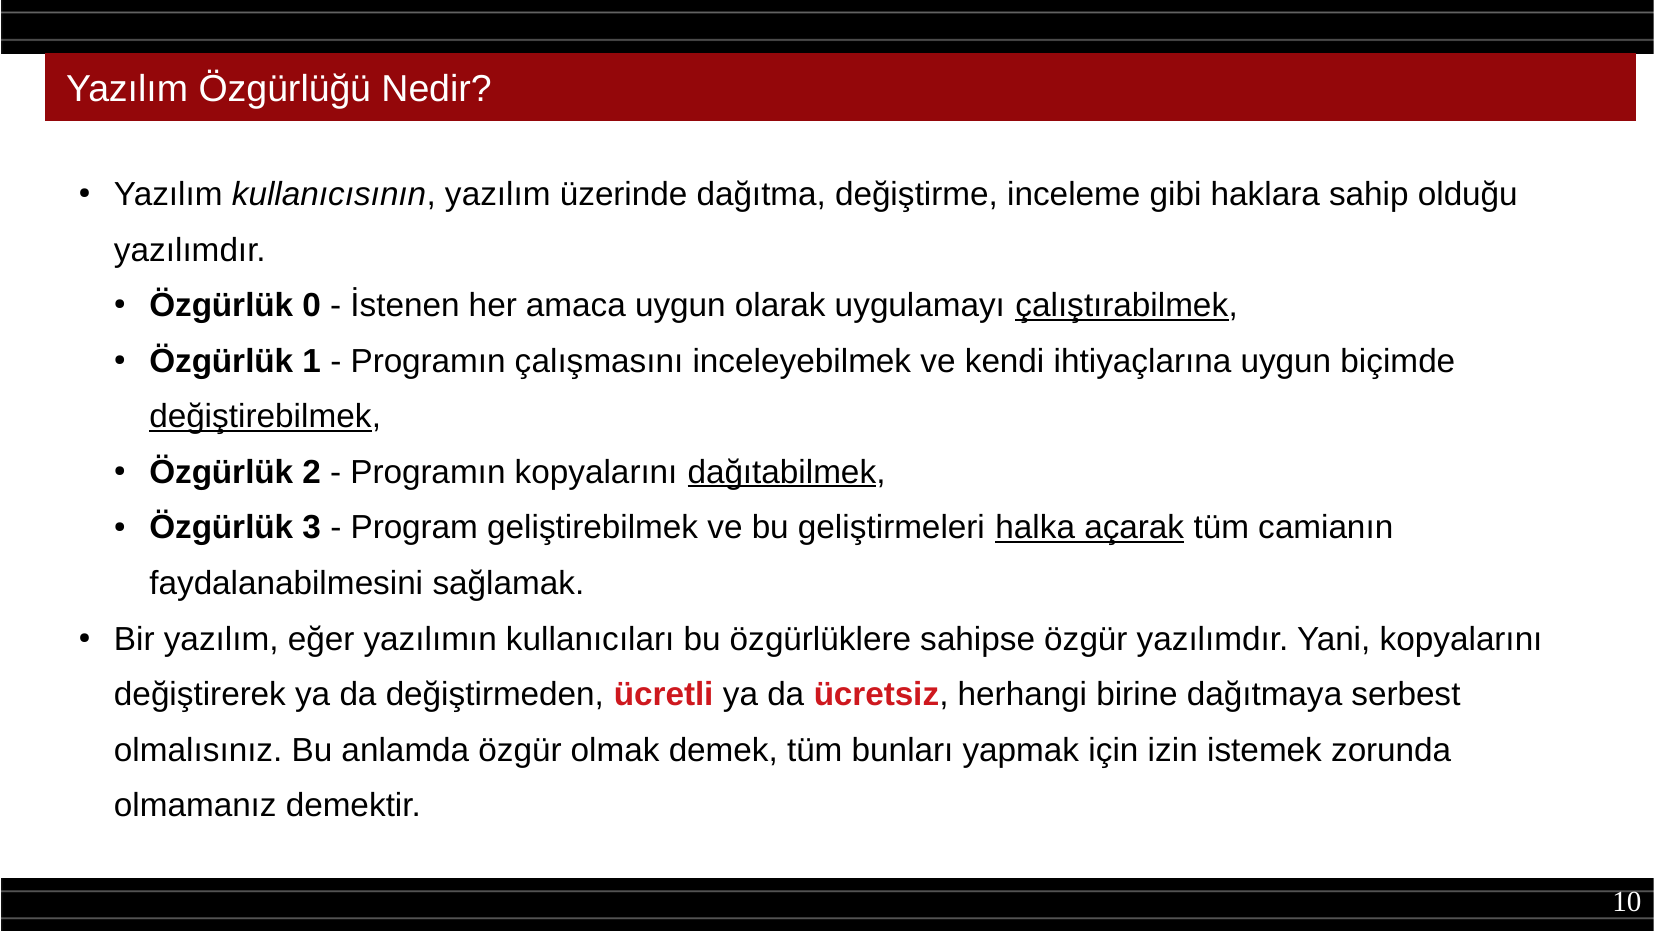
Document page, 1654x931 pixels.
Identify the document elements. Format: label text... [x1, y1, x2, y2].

text_box Yazılım Özgürlüğü Nedir? [51, 60, 1312, 117]
picture [1, 0, 1654, 54]
text_box Yazılım kullanıcısının, yazılım üzerinde dağıtma, değiştirme, inceleme gibi haklara sahip olduğu yazılımdır. Özgürlük 0 - İstenen her amaca uygun olarak uygulamayı çalıştırabilmek, Özgürlük 1 - Programın çalışmasını inceleyebilmek ve kendi ihtiyaçlarına uygun biçimde değiştirebilmek, Özgürlük 2 - Programın kopyalarını dağıtabilmek, Özgürlük 3 - Program geliştirebilmek ve bu geliştirmeleri halka açarak tüm camianın faydalanabilmesini sağlamak. Bir yazılım, eğer yazılımın kullanıcıları bu özgürlüklere sahipse özgür yazılımdır. Yani, kopyalarını değiştirerek ya da değiştirmeden, ücretli ya da ücretsiz, herhangi birine dağıtmaya serbest olmalısınız. Bu anlamda özgür olmak demek, tüm bunları yapmak için izin istemek zorunda olmamanız demektir. [63, 150, 1579, 831]
picture [1, 878, 1654, 931]
